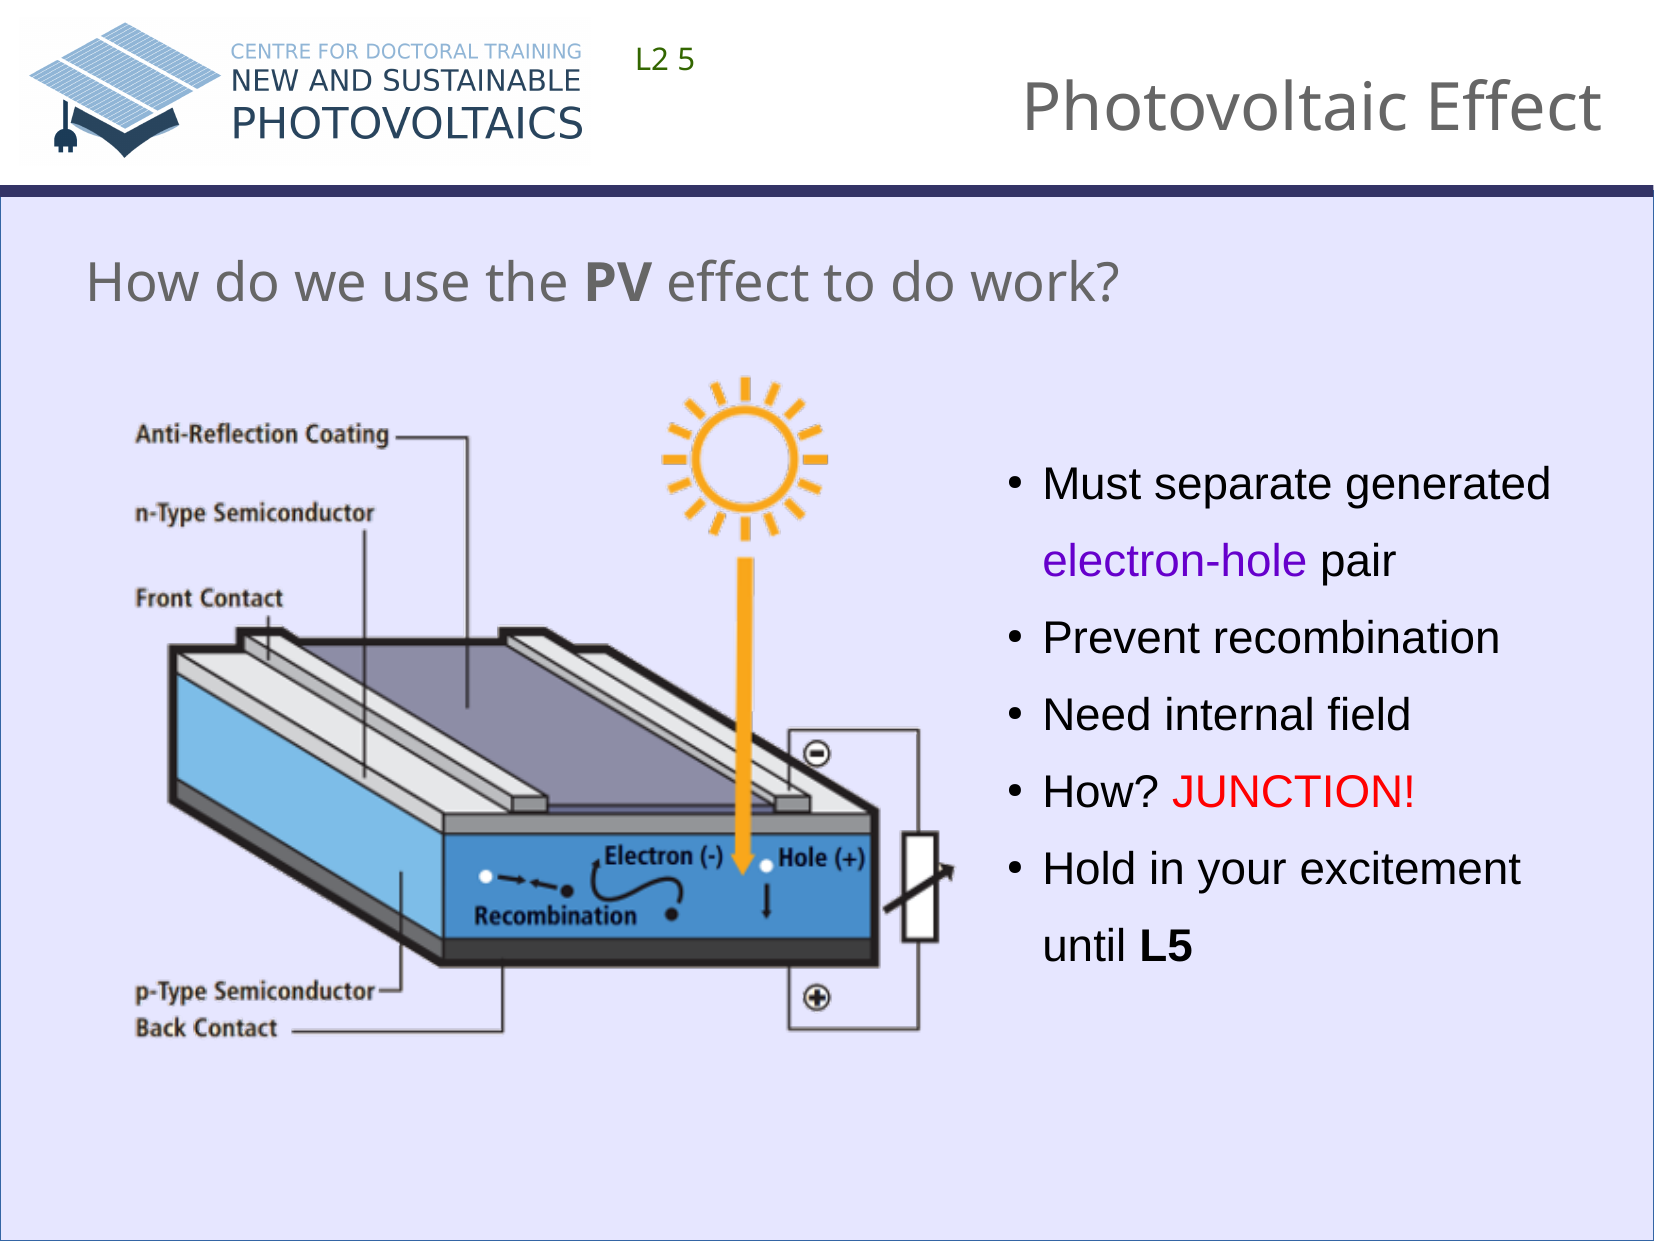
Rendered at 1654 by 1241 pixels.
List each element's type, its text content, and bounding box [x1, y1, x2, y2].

text_box L2 5 [620, 29, 880, 80]
text_box How do we use the PV effect to do work? [70, 236, 1465, 323]
text_box [0, 197, 1654, 1241]
text_box Must separate generated electron-hole pair Prevent recombination Need internal field How? JUNCTION! Hold in your excitement until L5 [992, 425, 1595, 995]
picture [94, 344, 981, 1063]
picture [19, 17, 591, 166]
text_box Photovoltaic Effect [767, 51, 1619, 142]
